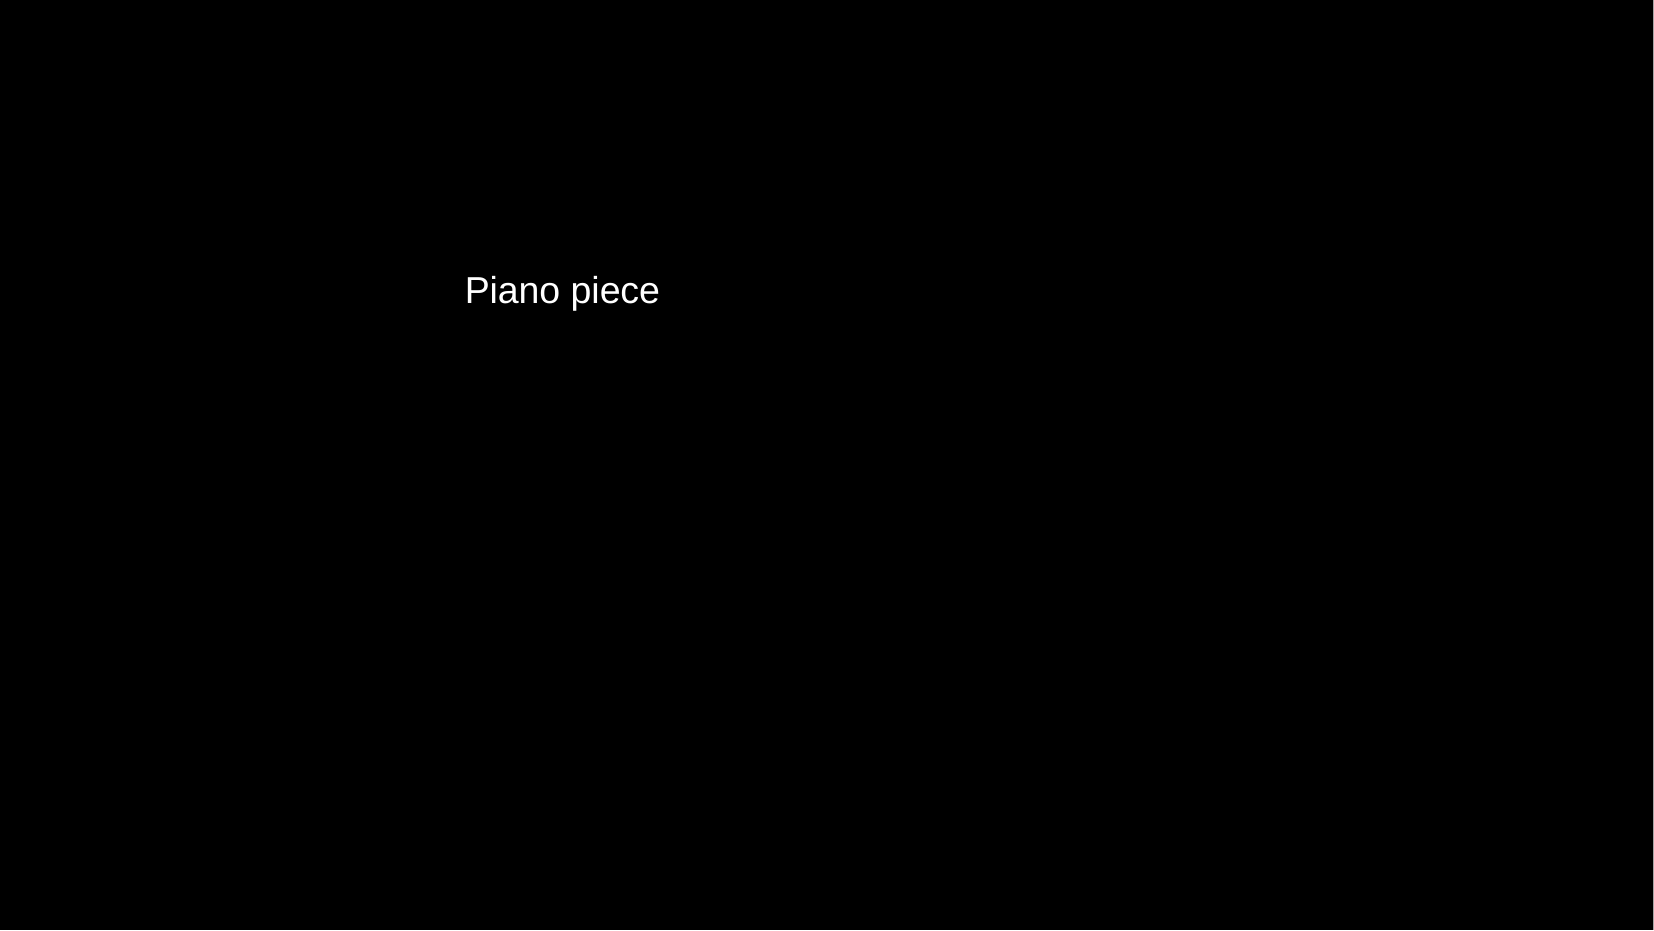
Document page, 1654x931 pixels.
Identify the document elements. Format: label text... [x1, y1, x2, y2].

text_box Piano piece [450, 262, 700, 321]
